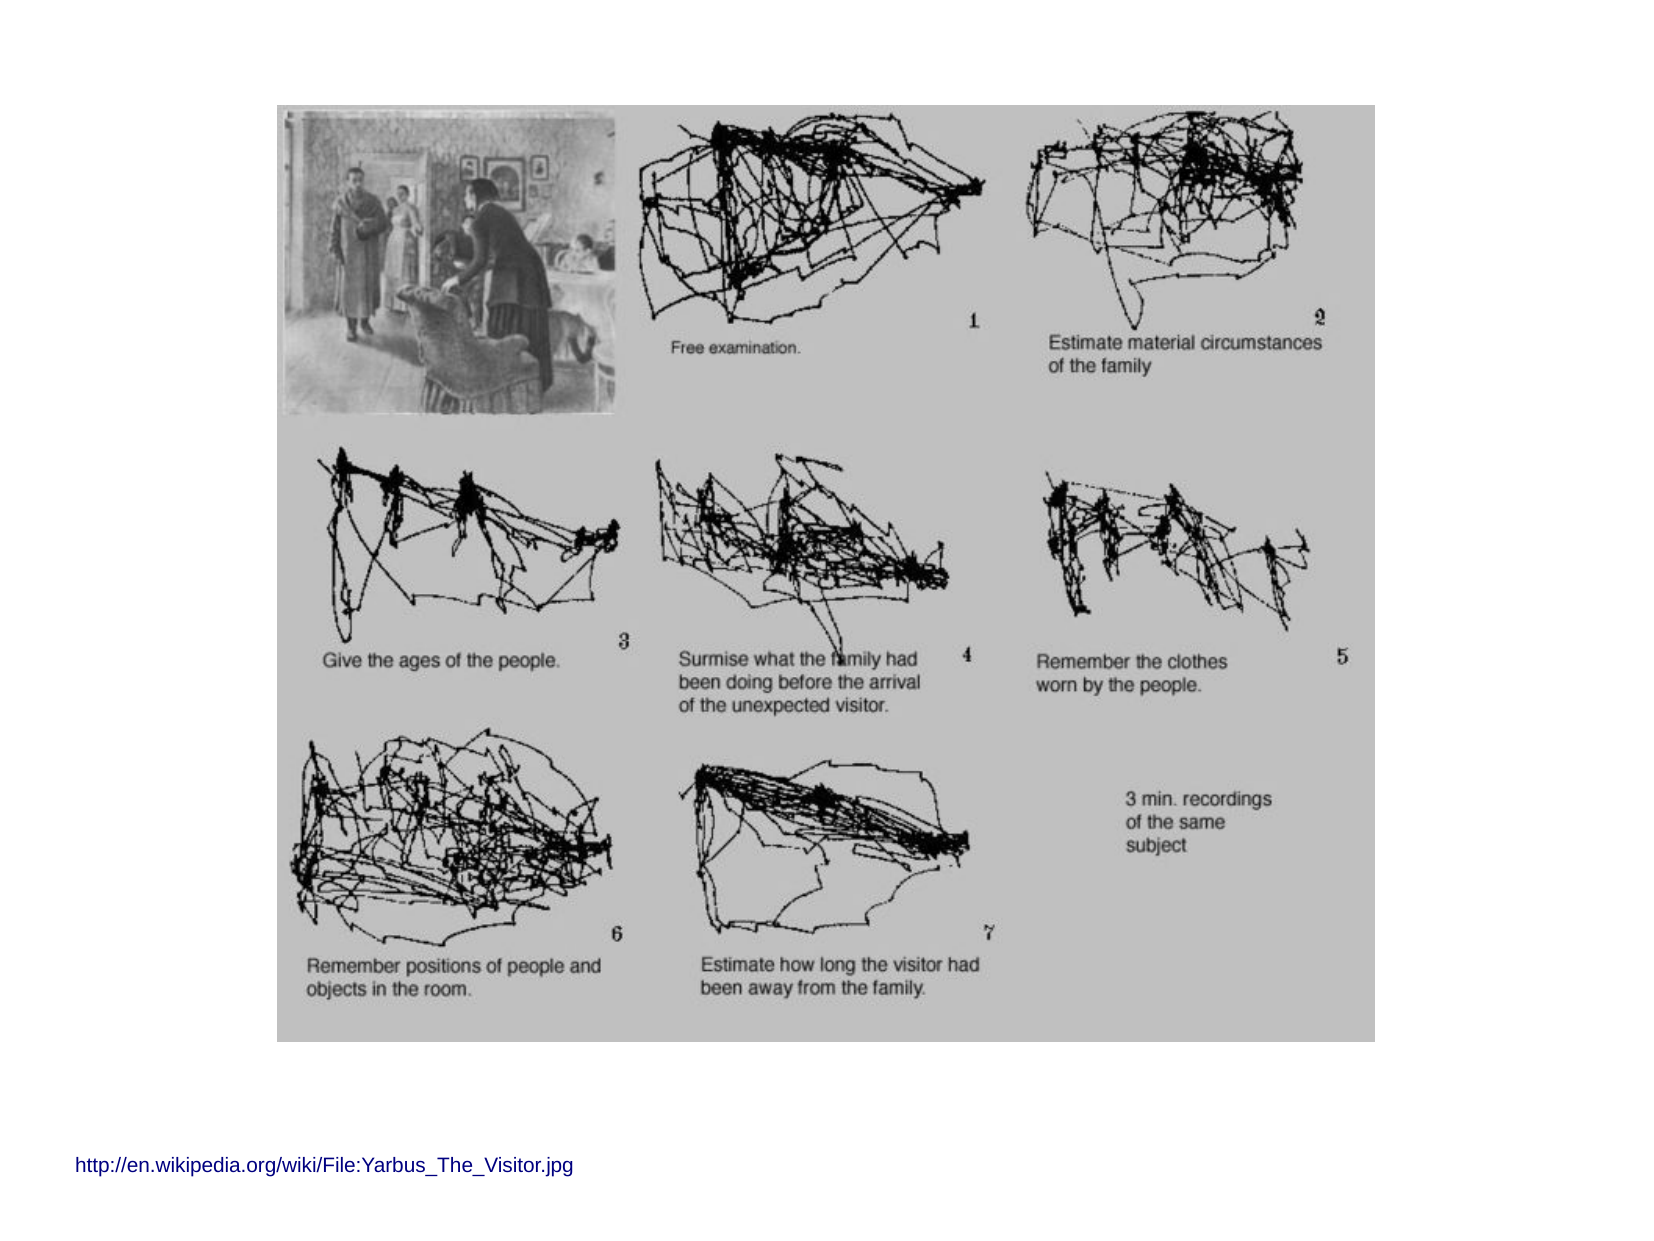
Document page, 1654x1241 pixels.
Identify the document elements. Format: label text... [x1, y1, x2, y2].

picture [277, 105, 1375, 1042]
text_box http://en.wikipedia.org/wiki/File:Yarbus_The_Visitor.jpg [60, 1146, 589, 1185]
